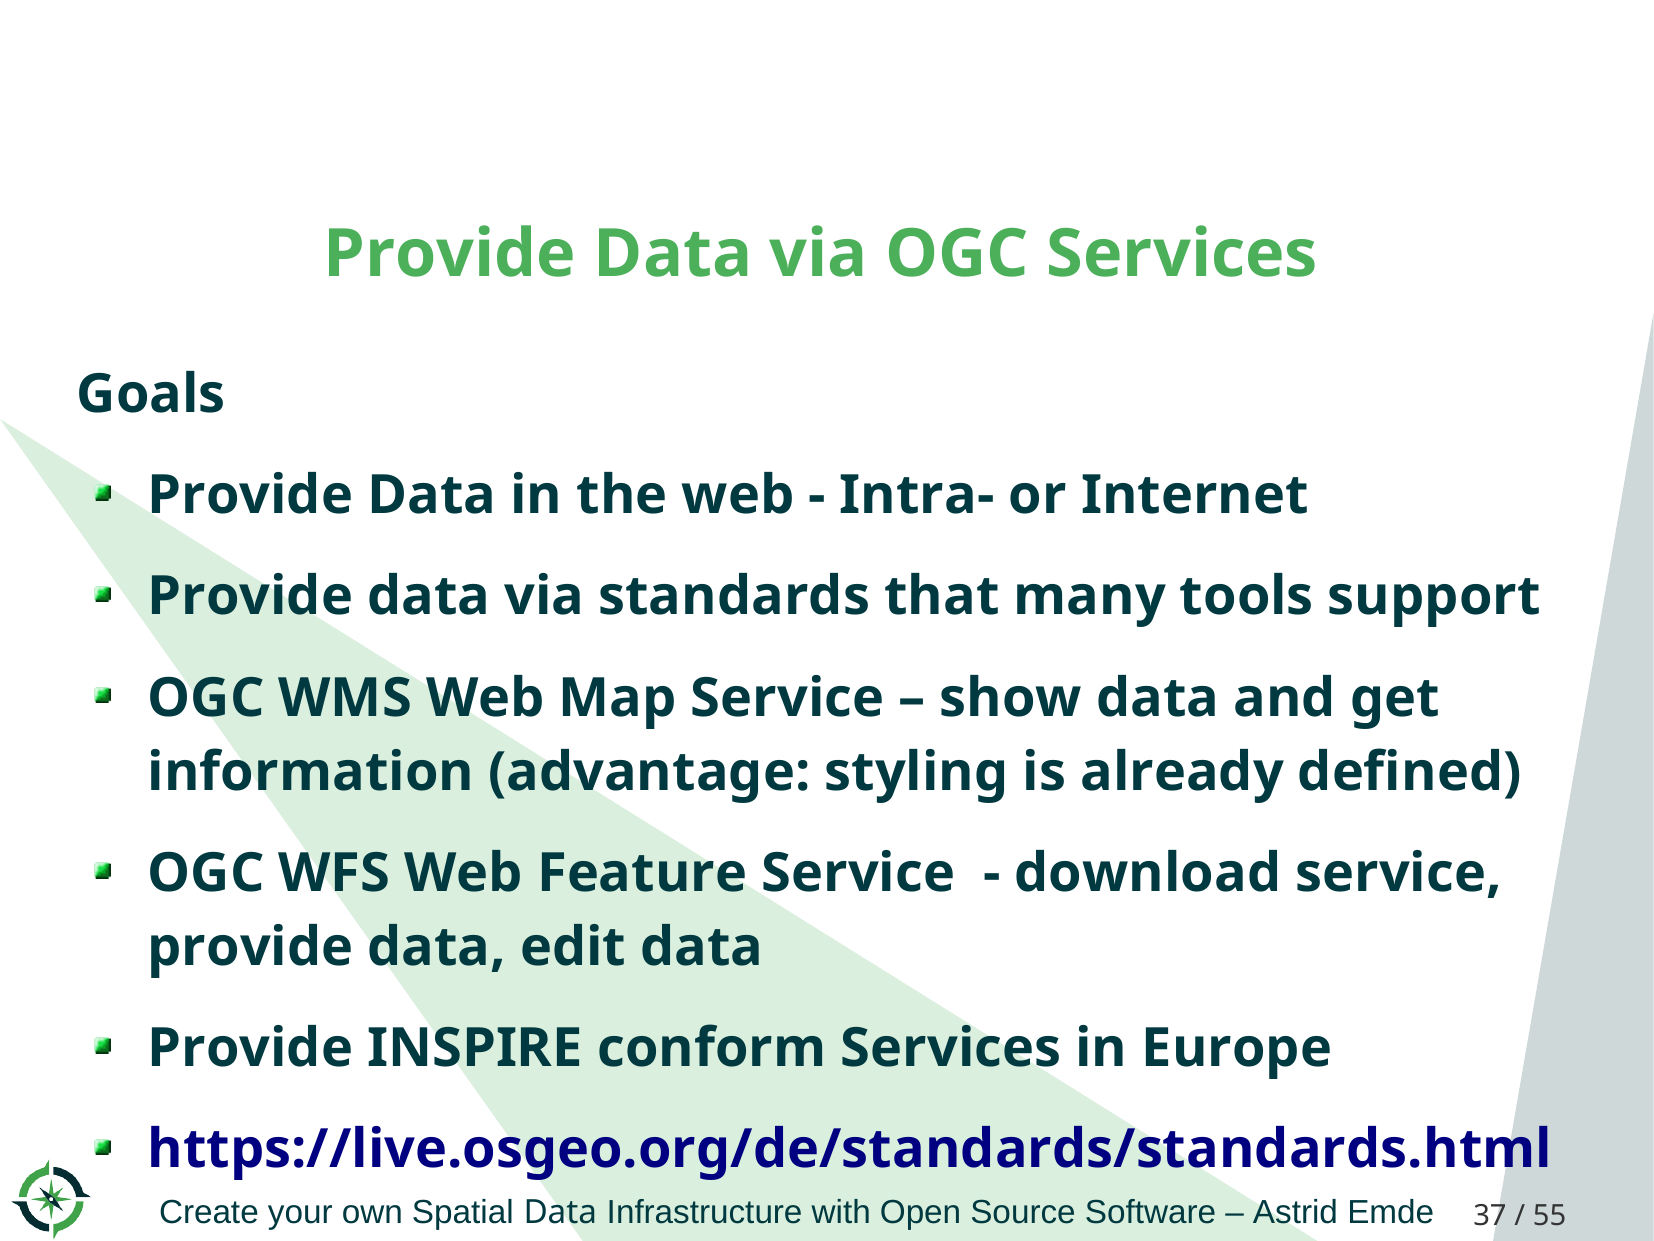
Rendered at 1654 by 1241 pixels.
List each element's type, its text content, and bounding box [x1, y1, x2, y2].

title Provide Data via OGC Services [76, 177, 1565, 325]
picture [10, 1158, 92, 1240]
list Goals Provide Data in the web - Intra- or Internet Provide data via standards that many tools support OGC WMS Web Map Service – show data and get information (advantage: styling is already defined) OGC WFS Web Feature Service - download service, provide data, edit data Provide INSPIRE conform Services in Europe https://live.osgeo.org/de/standards/standards.html [76, 354, 1565, 1173]
